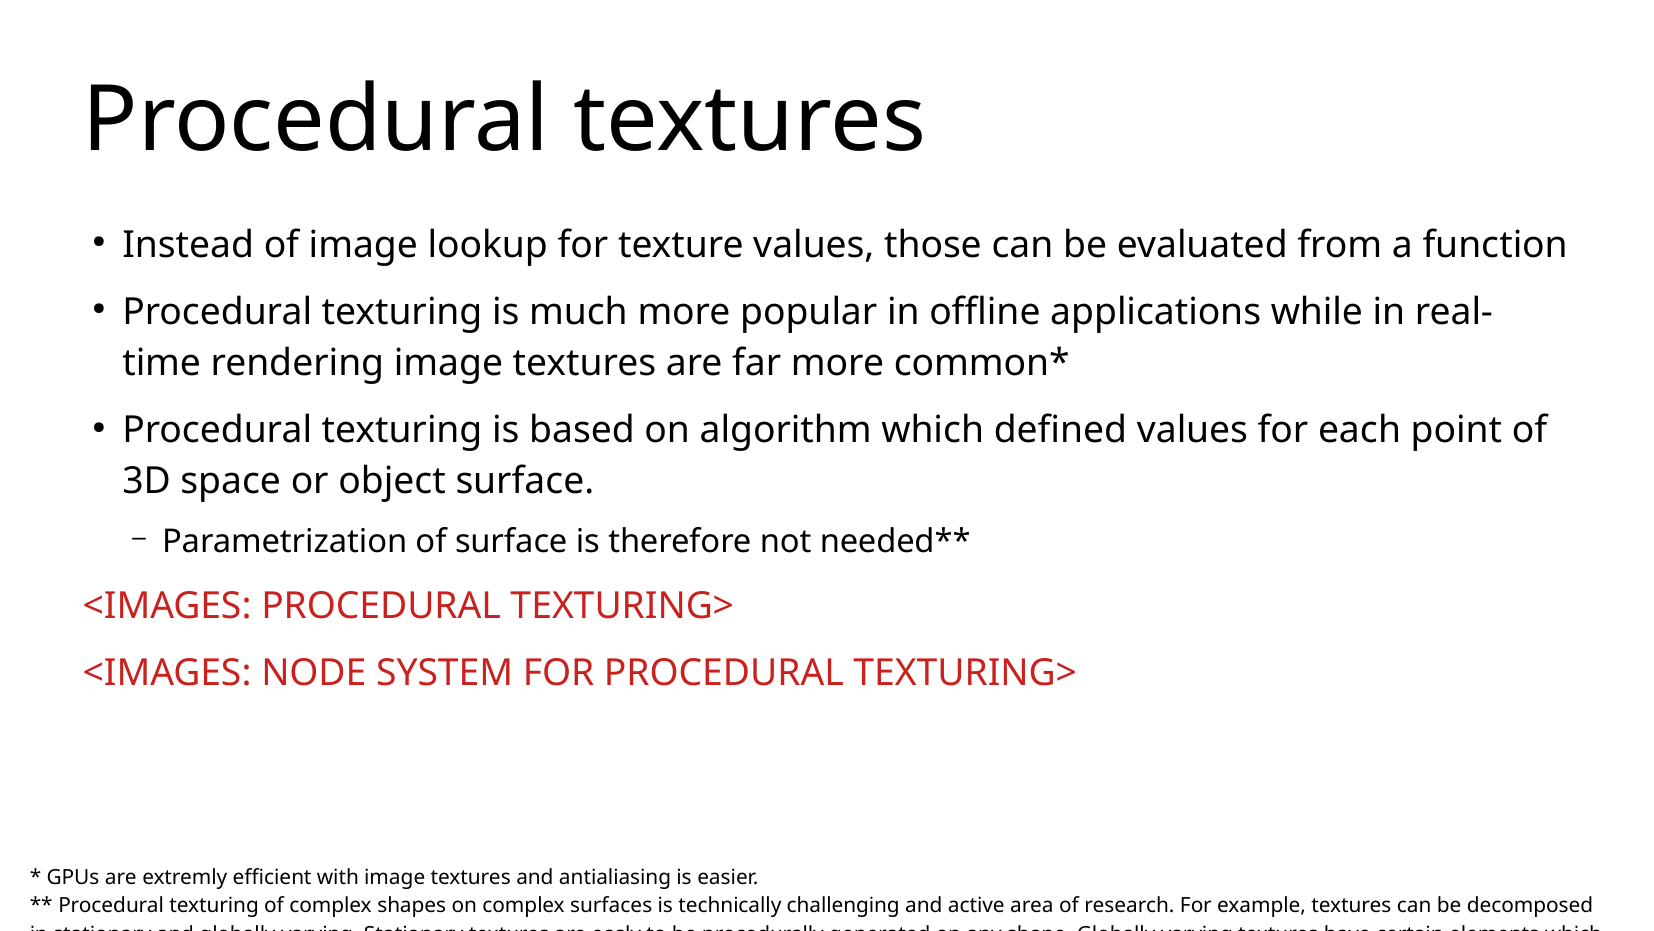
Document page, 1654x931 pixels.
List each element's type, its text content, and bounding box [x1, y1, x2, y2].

list Instead of image lookup for texture values, those can be evaluated from a function Procedural texturing is much more popular in offline applications while in real-time rendering image textures are far more common* Procedural texturing is based on algorithm which defined values for each point of 3D space or object surface. Parametrization of surface is therefore not needed** <IMAGES: PROCEDURAL TEXTURING> <IMAGES: NODE SYSTEM FOR PROCEDURAL TEXTURING> [82, 217, 1571, 758]
title Procedural textures [82, 37, 1571, 193]
text_box * GPUs are extremly efficient with image textures and antialiasing is easier. ** Procedural texturing of complex shapes on complex surfaces is technically challenging and active area of research. For example, textures can be decomposed in stationary and globally varying. Stationary textures are easly to be procedurally generated on any shape. Globally varying textures have certain elements which have direction and shape, thus procedurally modeling of those on complex surfaces is hard. [15, 855, 1621, 931]
